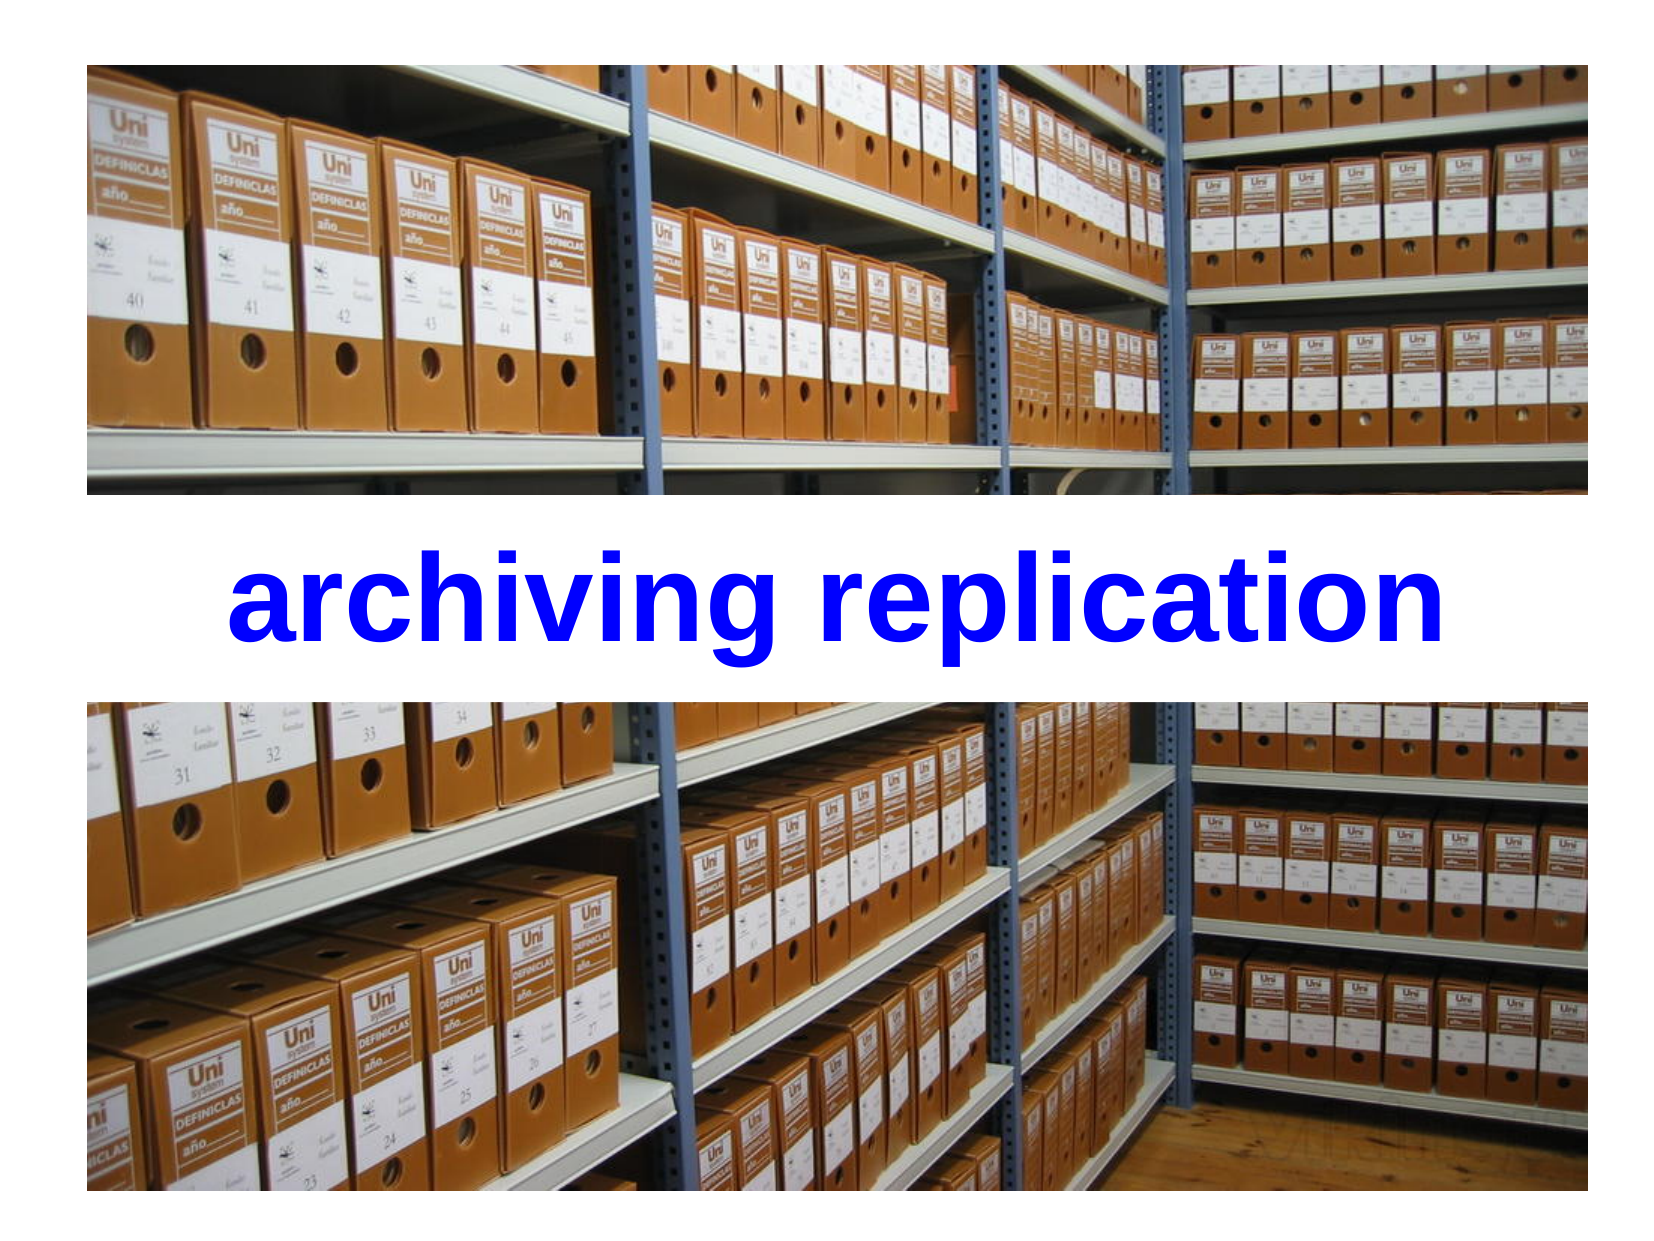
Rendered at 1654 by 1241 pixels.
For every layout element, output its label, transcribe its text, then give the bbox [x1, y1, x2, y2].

picture [87, 703, 1588, 1191]
title archiving replication [86, 495, 1588, 703]
picture [87, 65, 1588, 495]
